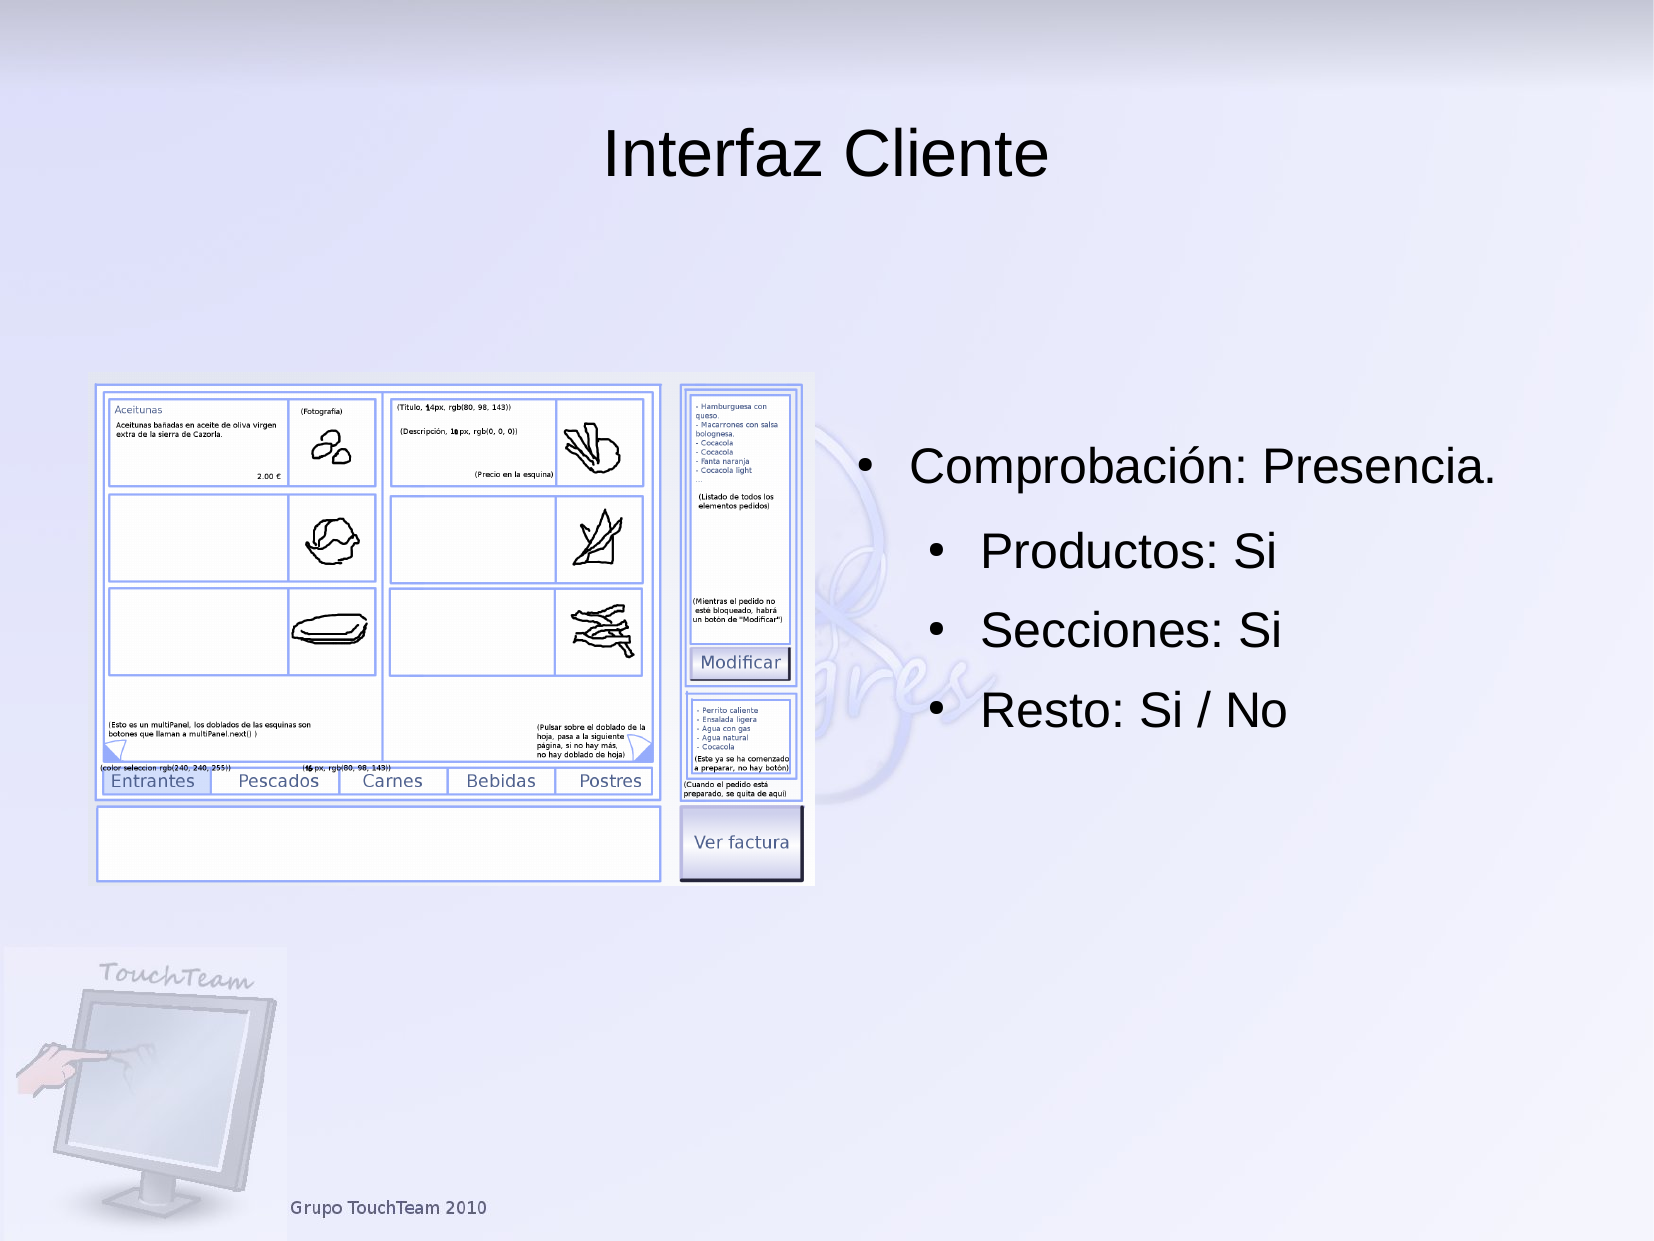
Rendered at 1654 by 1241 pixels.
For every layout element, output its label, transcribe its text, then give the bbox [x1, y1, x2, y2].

list Comprobación: Presencia. Productos: Si Secciones: Si Resto: Si / No [838, 437, 1565, 798]
picture [0, 0, 1654, 1241]
title Interfaz Cliente [82, 56, 1571, 250]
